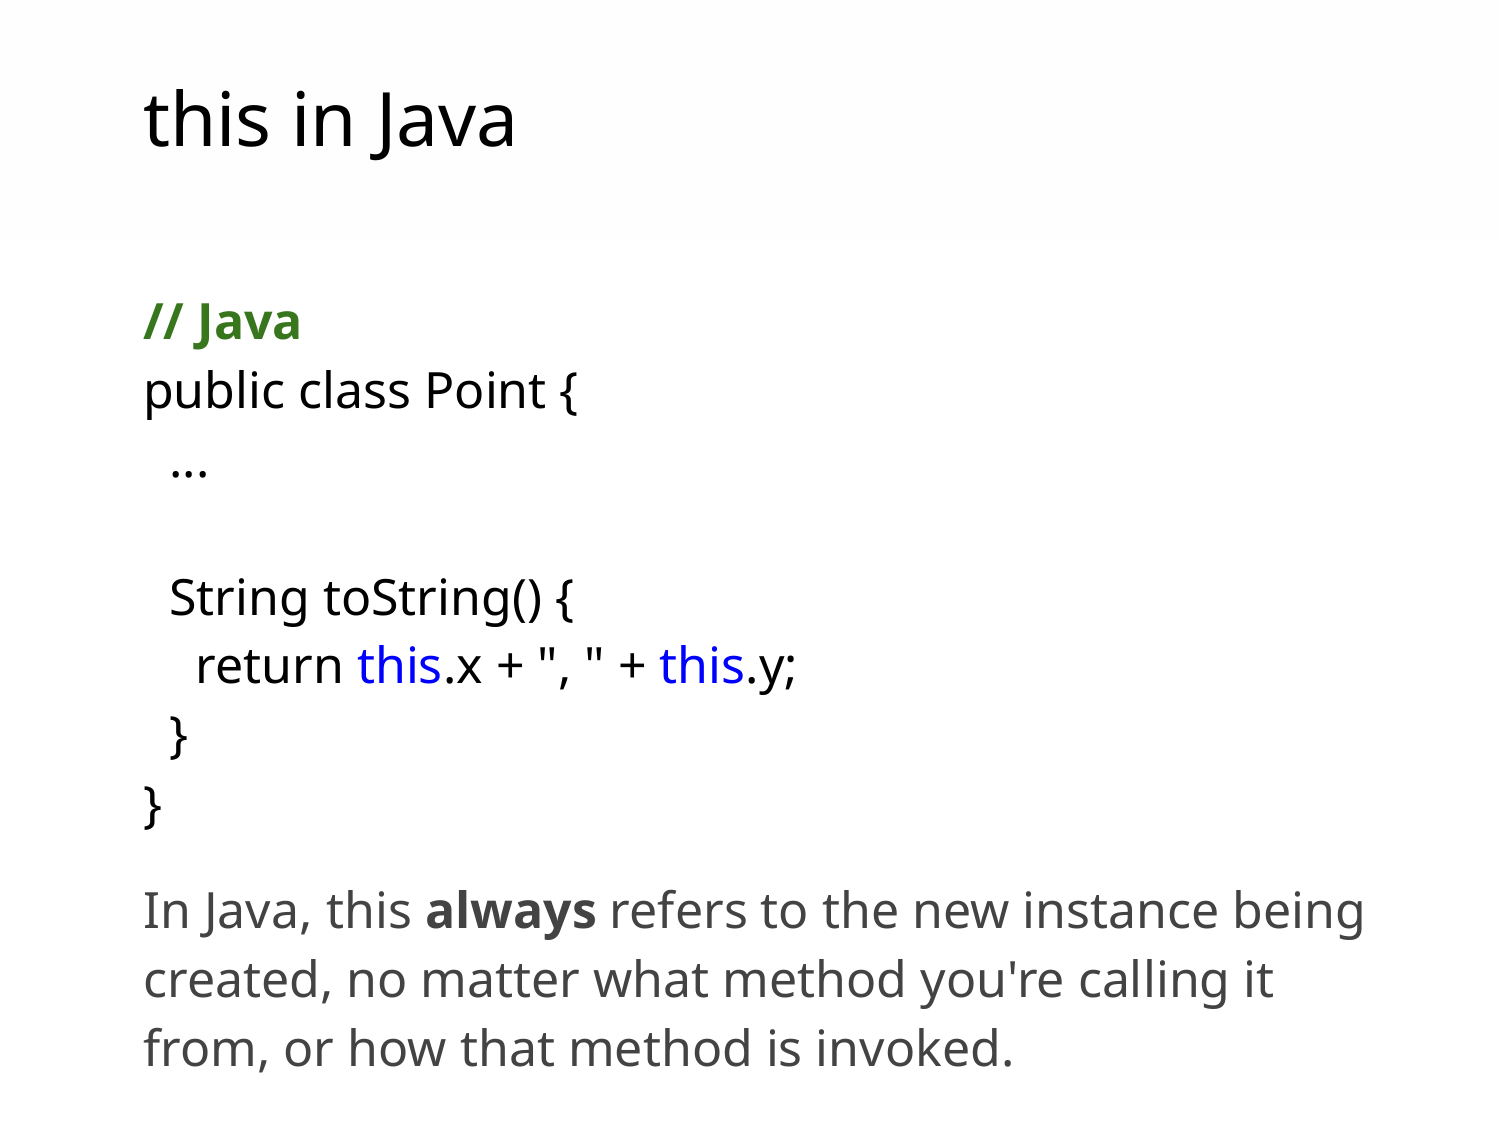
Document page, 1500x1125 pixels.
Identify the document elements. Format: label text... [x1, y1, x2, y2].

list // Java public class Point { ... String toString() { return this.x + ", " + this.y; } } [128, 265, 1147, 855]
list In Java, this always refers to the new instance being created, no matter what method you're calling it from, or how that method is invoked. [128, 854, 1418, 1082]
title this in Java [128, 56, 1372, 183]
